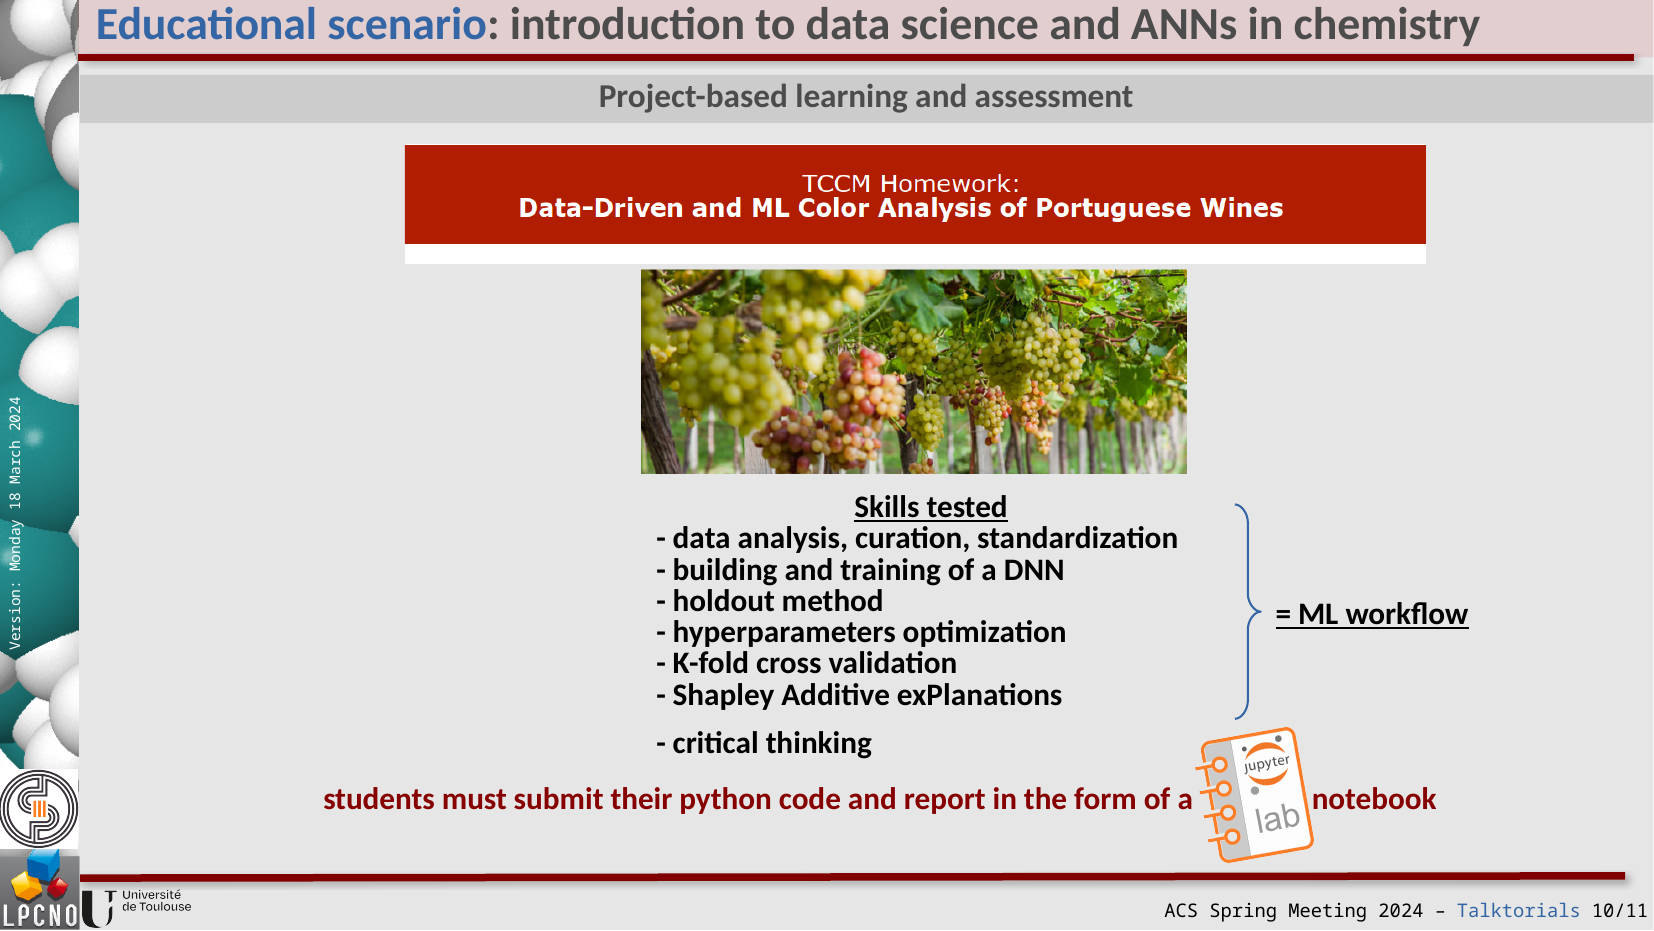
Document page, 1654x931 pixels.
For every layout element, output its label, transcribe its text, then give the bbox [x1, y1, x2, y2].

text_box Skills tested - data analysis, curation, standardization - building and training of a DNN - holdout method - hyperparameters optimization - K-fold cross validation - Shapley Additive exPlanations [641, 486, 1221, 752]
text_box students must submit their python code and report in the form of a notebook [308, 778, 1195, 825]
title Educational scenario: introduction to data science and ANNs in chemistry [78, 0, 1654, 58]
picture [404, 144, 1426, 501]
text_box = ML workflow [1260, 593, 1484, 640]
picture [82, 889, 191, 928]
picture [1195, 727, 1314, 863]
text_box Project-based learning and assessment [79, 74, 1654, 123]
picture [0, 0, 80, 930]
text_box - critical thinking [641, 722, 888, 801]
text_box students must submit their python code and report in the form of a notebook [1314, 778, 1491, 825]
